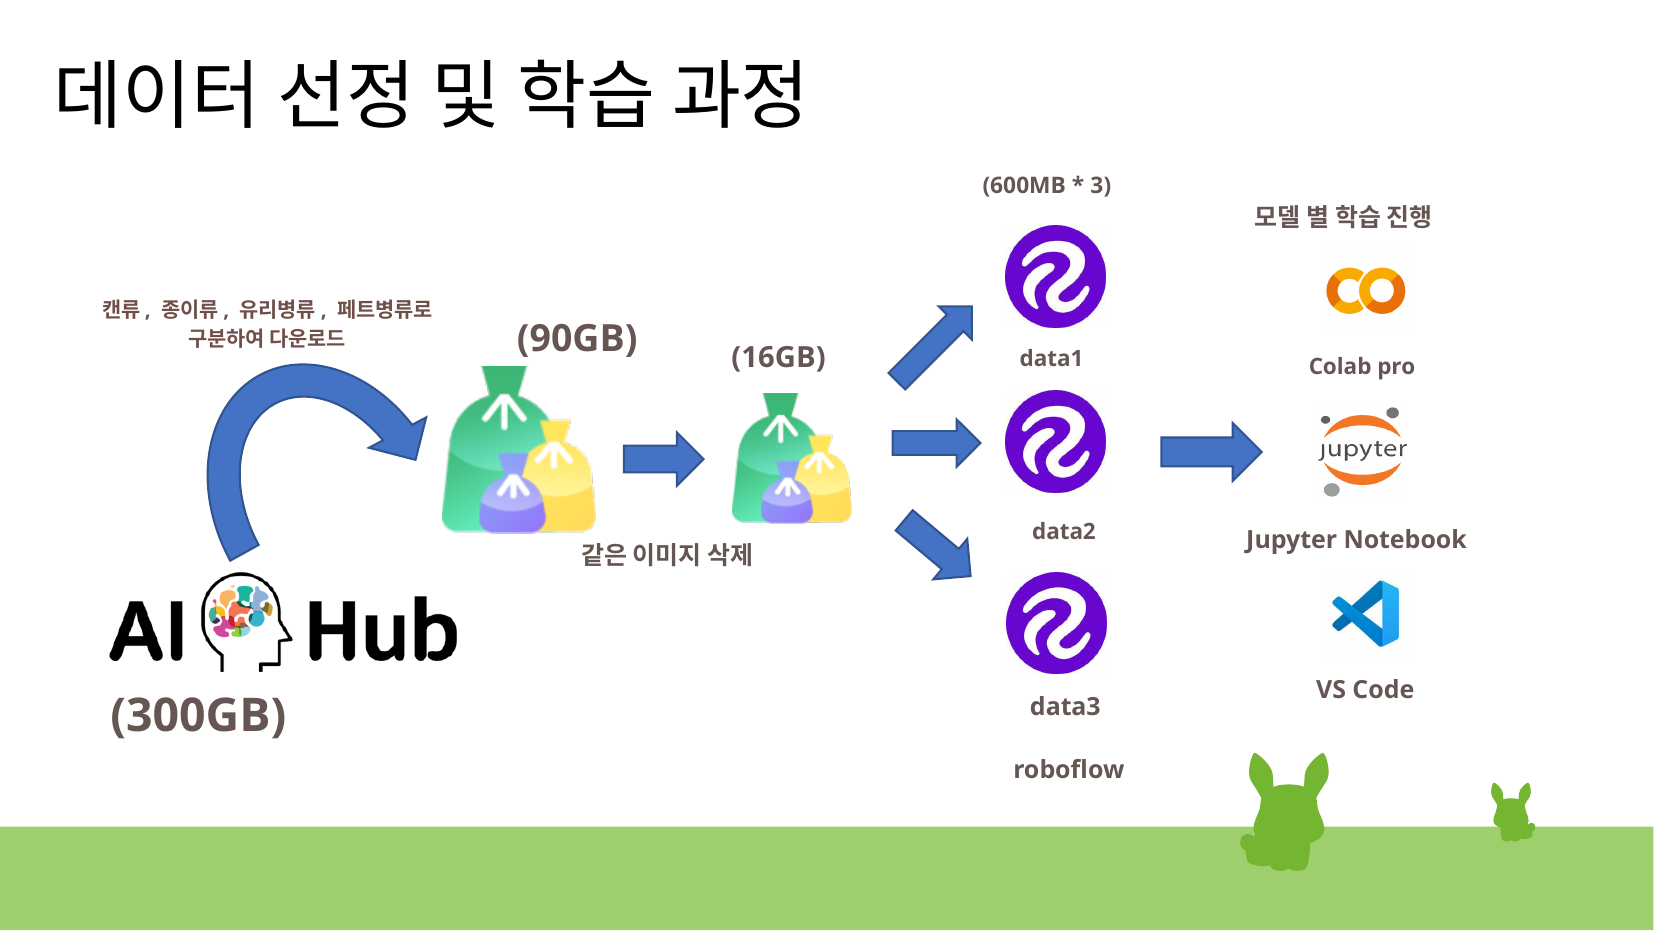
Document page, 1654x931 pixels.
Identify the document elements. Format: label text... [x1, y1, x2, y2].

text_box [1161, 423, 1262, 481]
text_box Jupyter Notebook [1231, 516, 1500, 562]
picture [1006, 572, 1107, 674]
text_box (300GB) [95, 683, 306, 755]
picture [442, 366, 596, 534]
text_box 데이터 선정 및 학습 과정 [38, 42, 927, 154]
text_box 같은 이미지 삭제 [566, 535, 777, 583]
text_box 모델 별 학습 진행 [1240, 197, 1491, 256]
text_box (16GB) [716, 335, 852, 383]
picture [1005, 390, 1106, 493]
text_box 캔류, 종이류, 유리병류, 페트병류로 구분하여 다운로드 [79, 285, 455, 356]
picture [1320, 568, 1411, 659]
text_box [207, 364, 427, 561]
picture [732, 393, 852, 525]
picture [1320, 245, 1411, 336]
text_box (600MB * 3) [967, 166, 1144, 207]
text_box VS Code [1288, 665, 1442, 711]
text_box data3 [1012, 686, 1118, 734]
text_box data2 [1013, 512, 1115, 553]
text_box roboflow [992, 746, 1146, 792]
picture [1317, 406, 1408, 497]
text_box [892, 419, 981, 467]
text_box [623, 432, 704, 486]
picture [109, 572, 457, 672]
text_box (90GB) [501, 312, 660, 366]
text_box data1 [1001, 339, 1102, 379]
text_box [895, 510, 971, 580]
text_box [888, 306, 972, 390]
picture [1005, 225, 1106, 328]
text_box Colab pro [1293, 347, 1437, 387]
